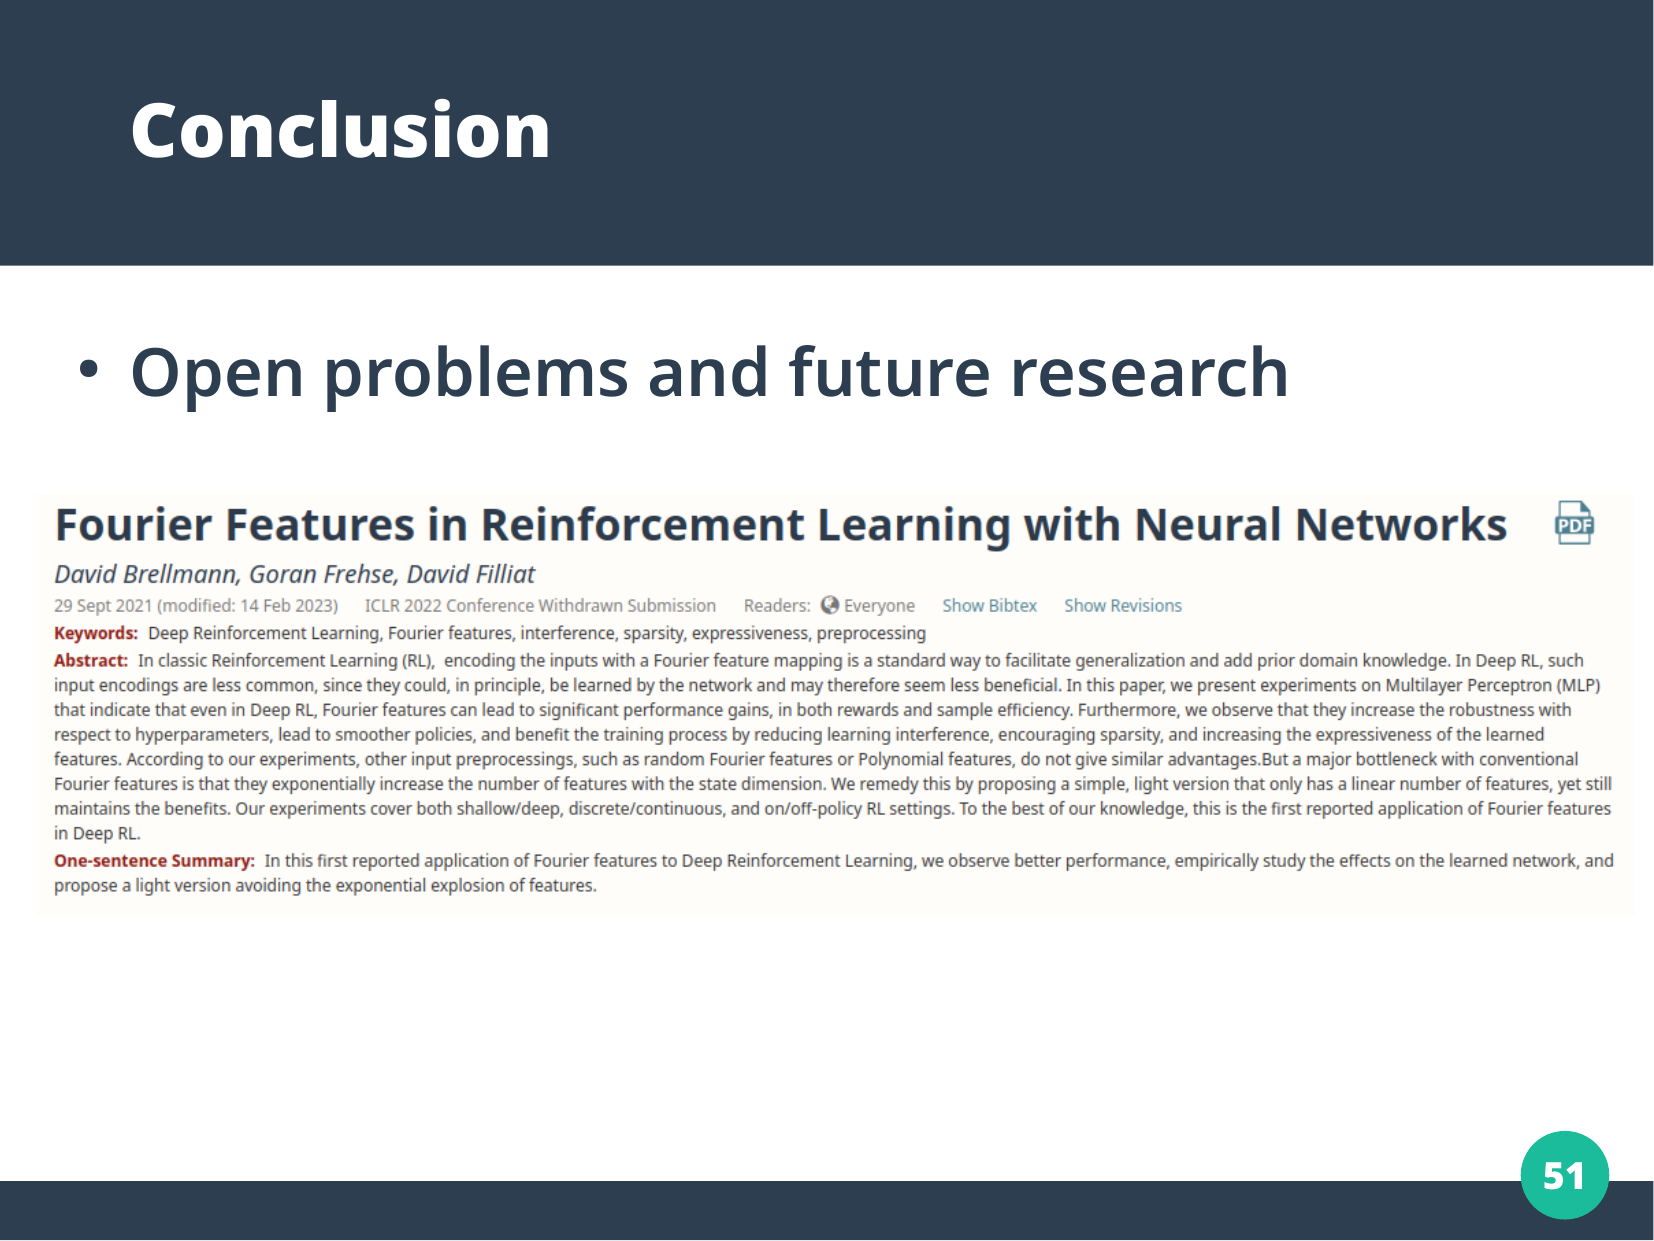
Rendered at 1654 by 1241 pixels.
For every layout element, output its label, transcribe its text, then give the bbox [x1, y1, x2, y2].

title Conclusion [59, 49, 1595, 207]
list Open problems and future research [59, 324, 1595, 494]
list Open problems and future research [59, 916, 1595, 1152]
picture [35, 494, 1635, 916]
